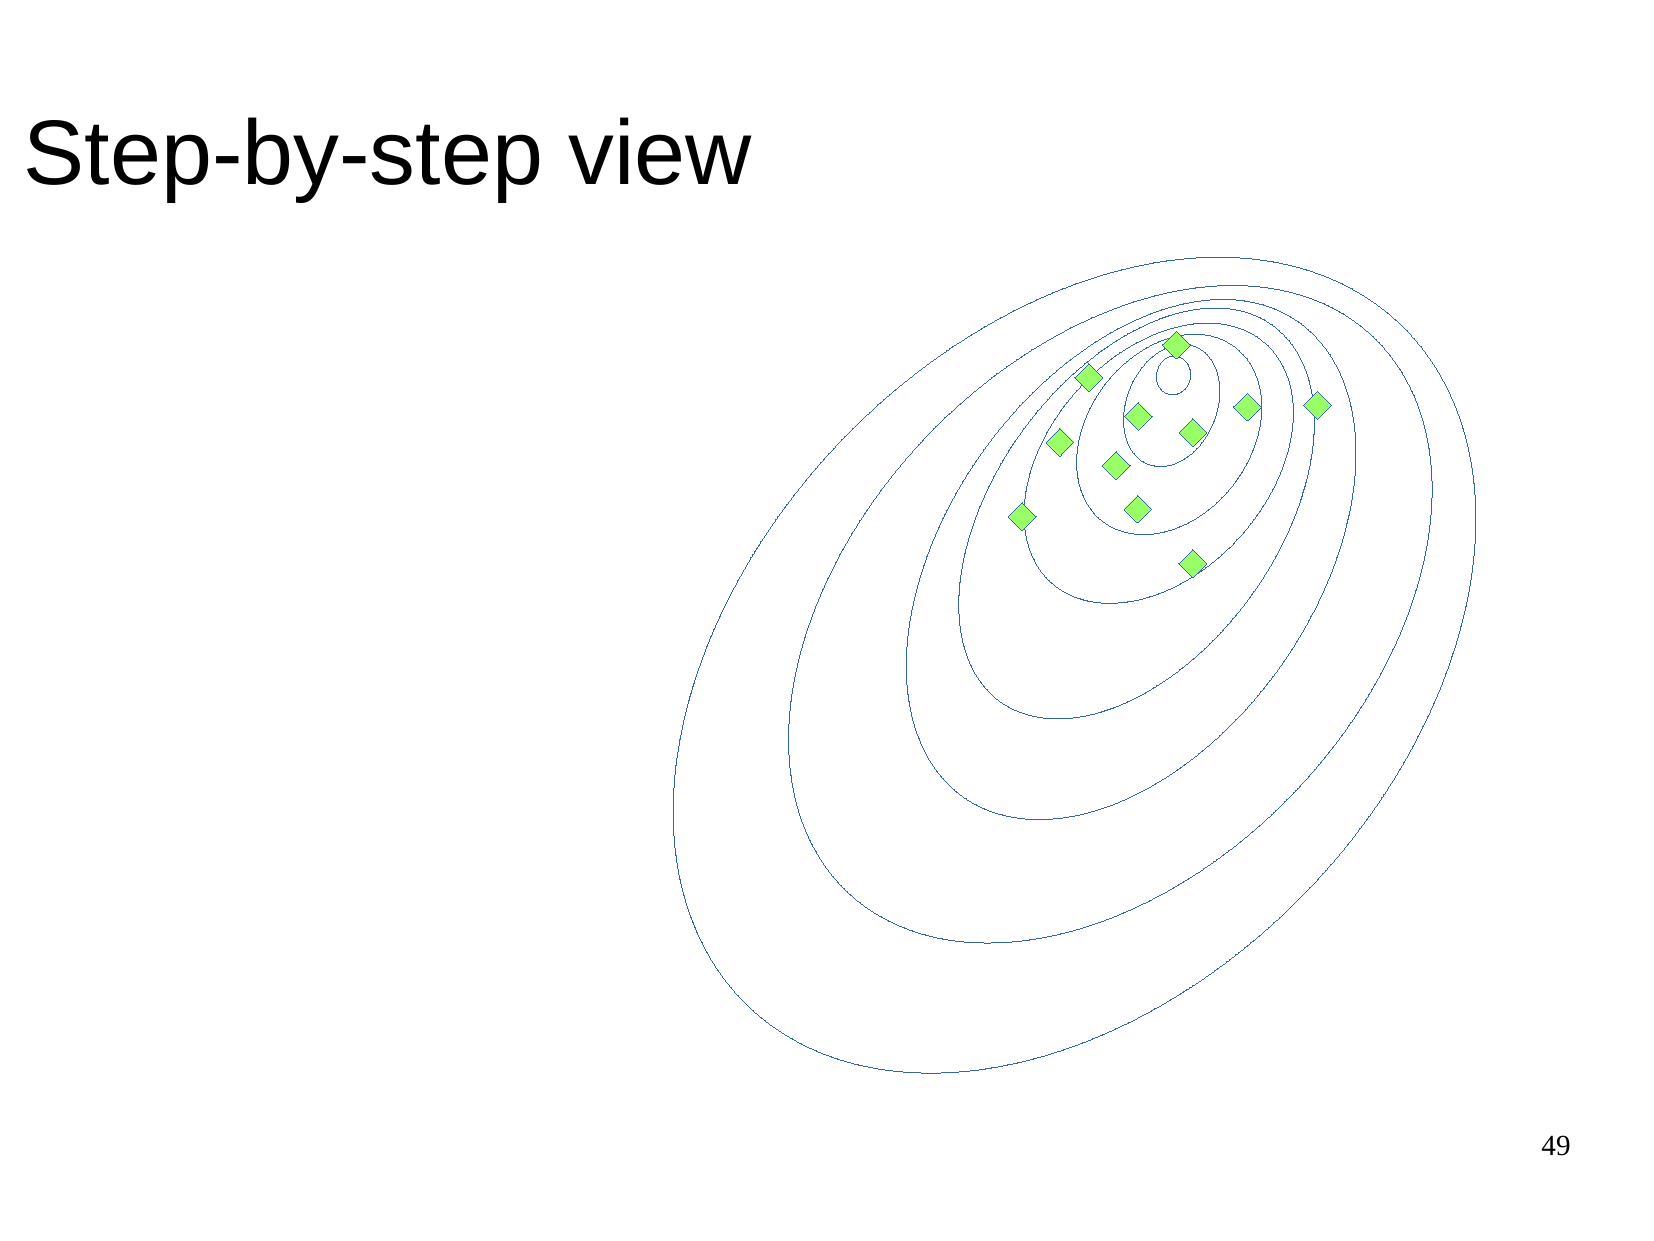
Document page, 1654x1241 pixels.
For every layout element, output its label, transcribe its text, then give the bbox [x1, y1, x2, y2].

text_box [673, 257, 1476, 1074]
title Step-by-step view [23, 49, 1512, 257]
